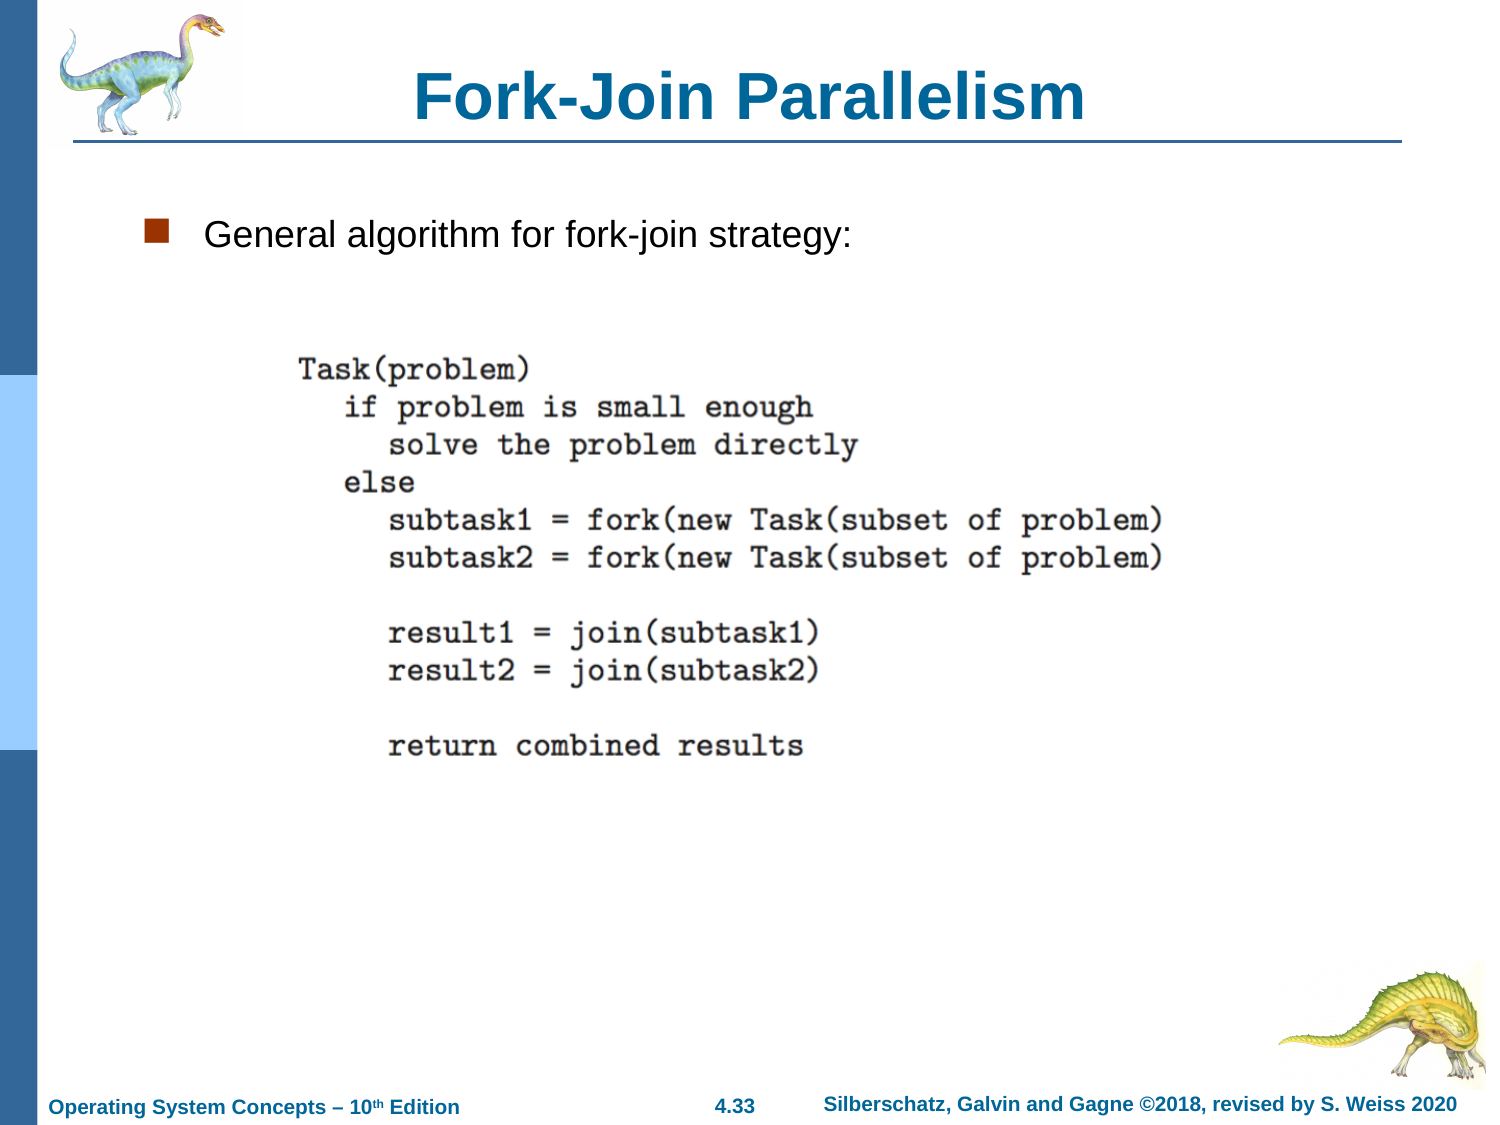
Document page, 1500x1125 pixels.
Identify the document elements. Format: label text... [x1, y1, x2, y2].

title Fork-Join Parallelism [75, 45, 1426, 141]
picture [1275, 959, 1486, 1090]
picture [275, 337, 1223, 786]
picture [46, 0, 243, 149]
picture [1140, 1096, 1148, 1101]
list General algorithm for fork-join strategy: [132, 202, 1483, 946]
